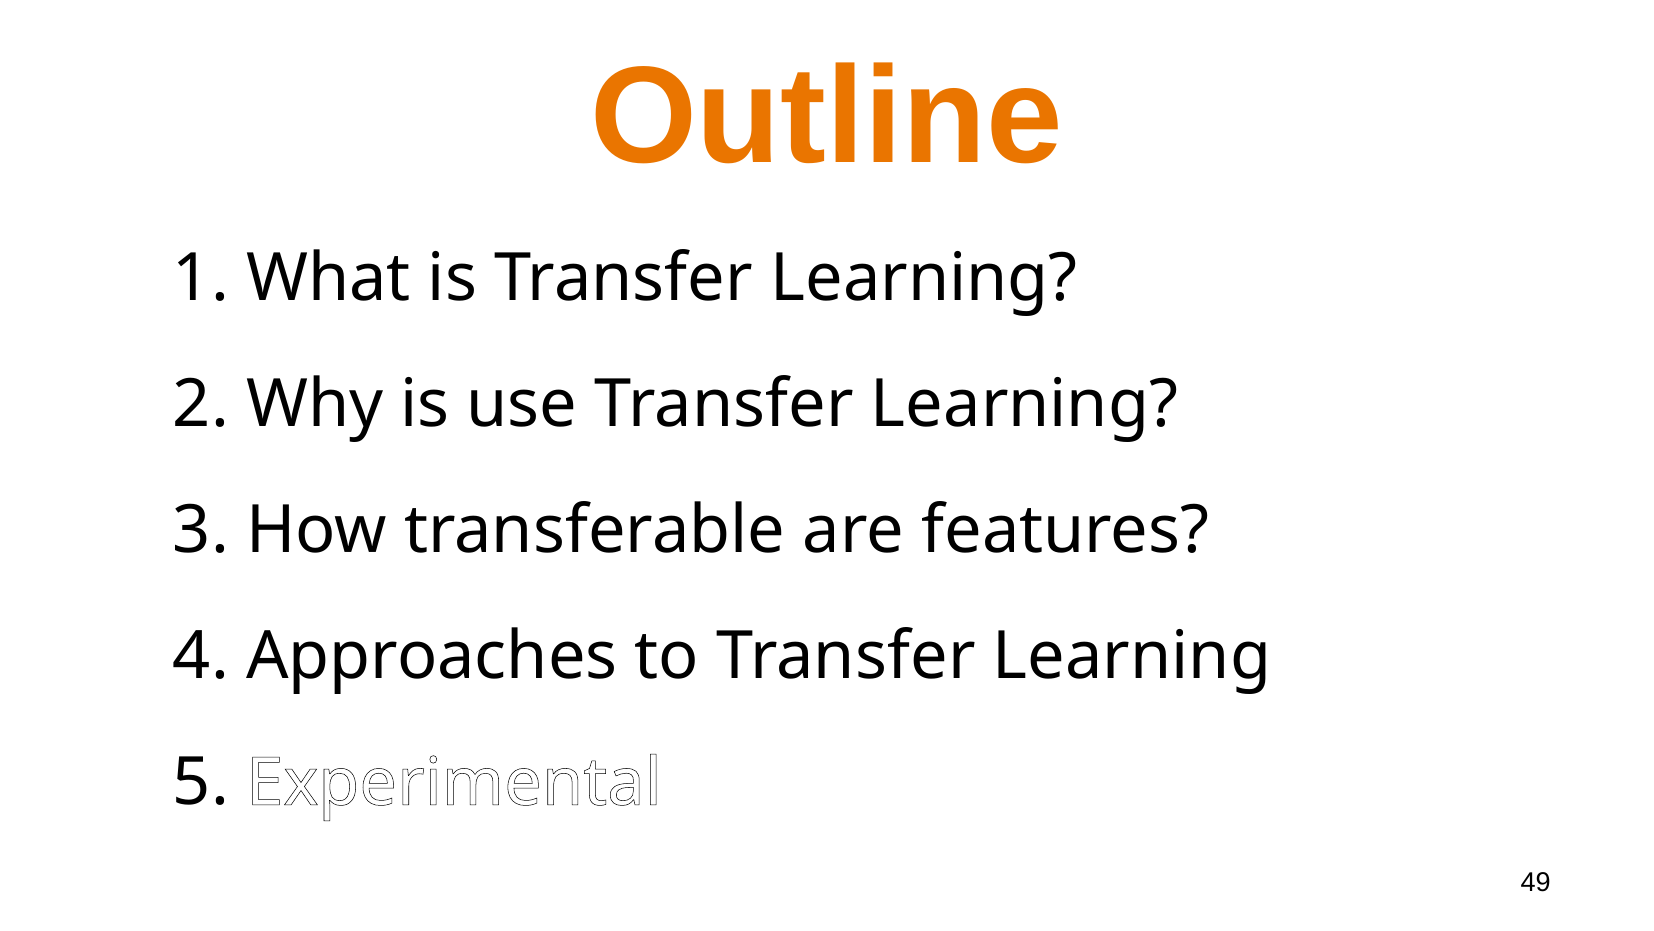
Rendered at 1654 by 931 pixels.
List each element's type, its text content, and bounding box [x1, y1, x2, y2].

list 1. What is Transfer Learning? 2. Why is use Transfer Learning? 3. How transferable are features? 4. Approaches to Transfer Learning 5. Experimental [101, 228, 1591, 871]
title Outline [82, 37, 1571, 193]
